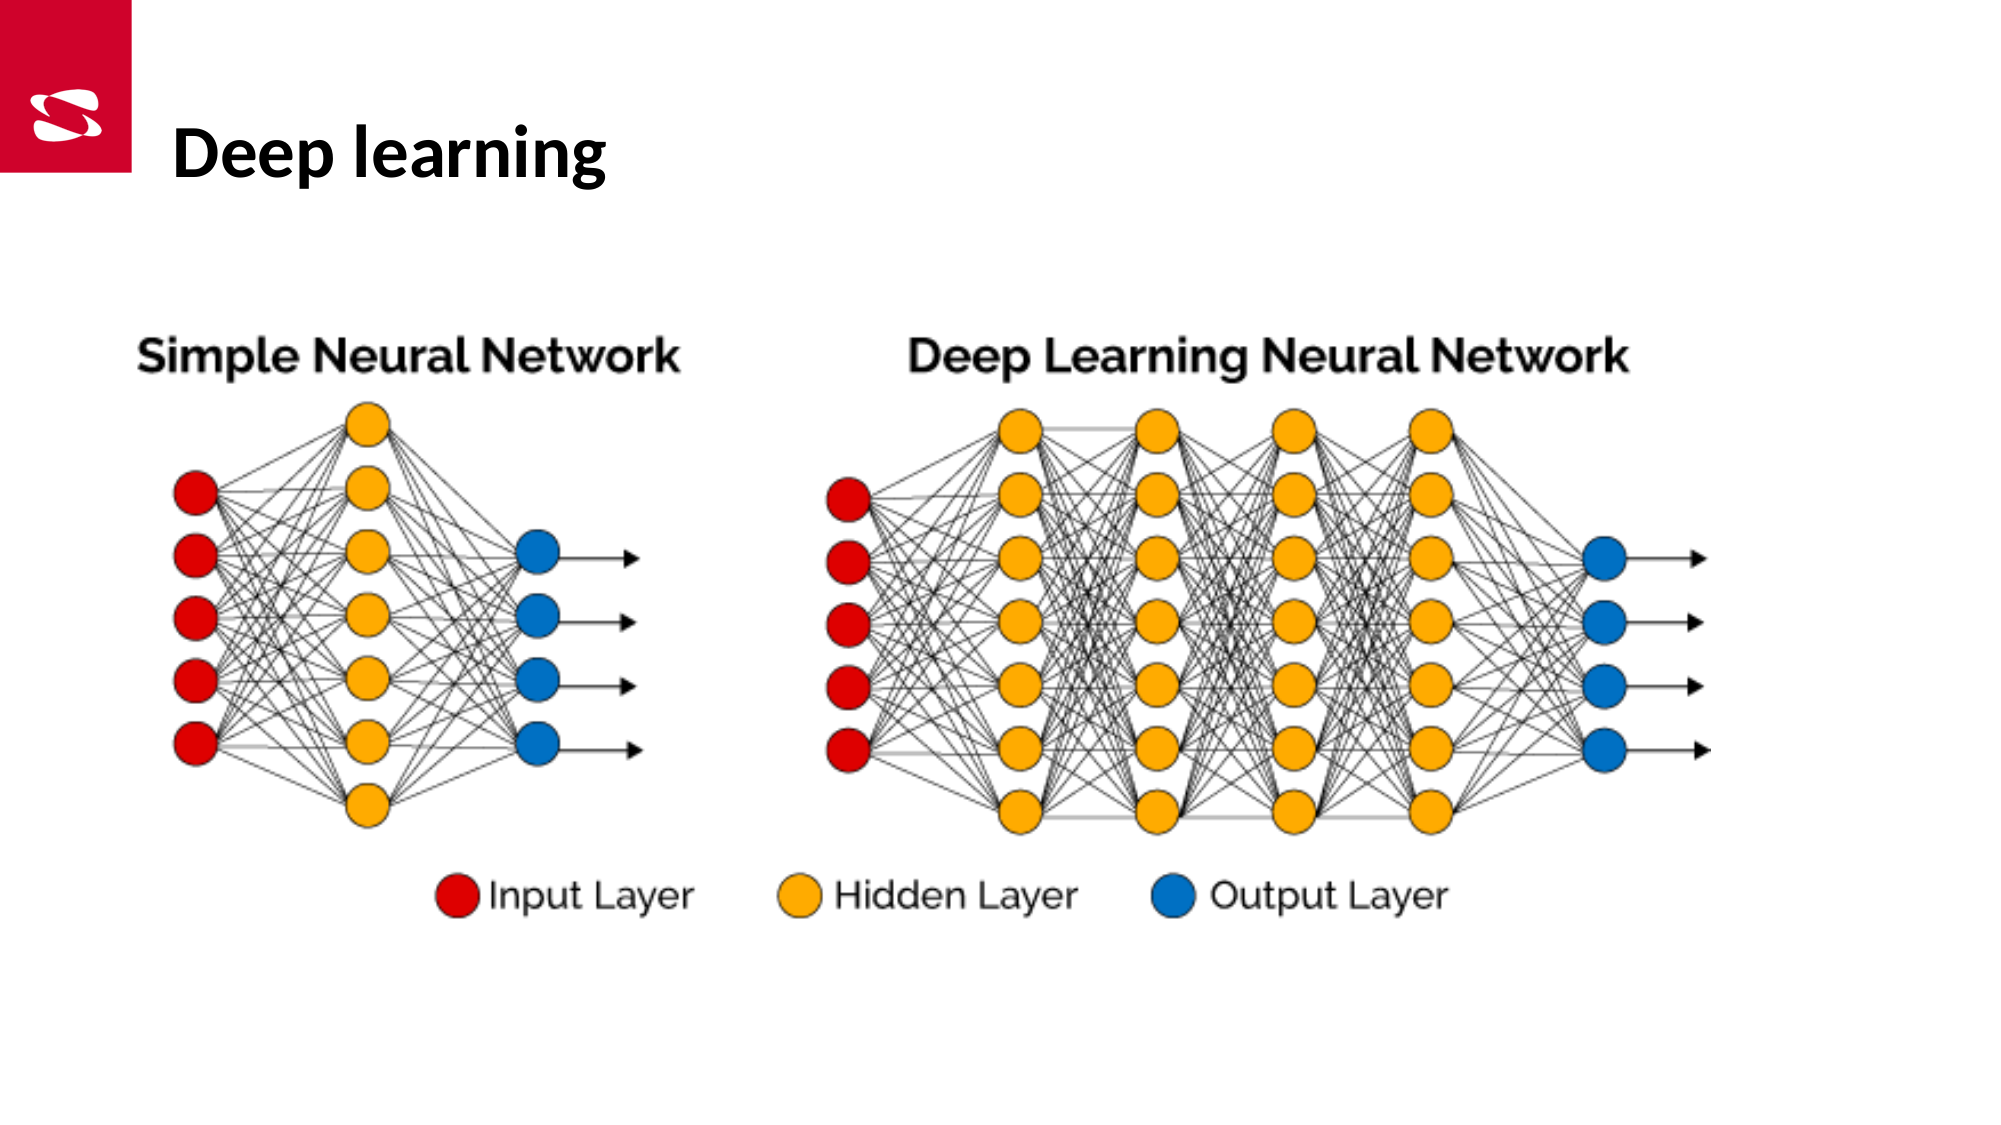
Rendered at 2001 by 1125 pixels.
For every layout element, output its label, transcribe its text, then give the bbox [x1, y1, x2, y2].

picture [136, 329, 1711, 921]
title Deep learning [157, 0, 1844, 200]
picture [30, 89, 102, 142]
